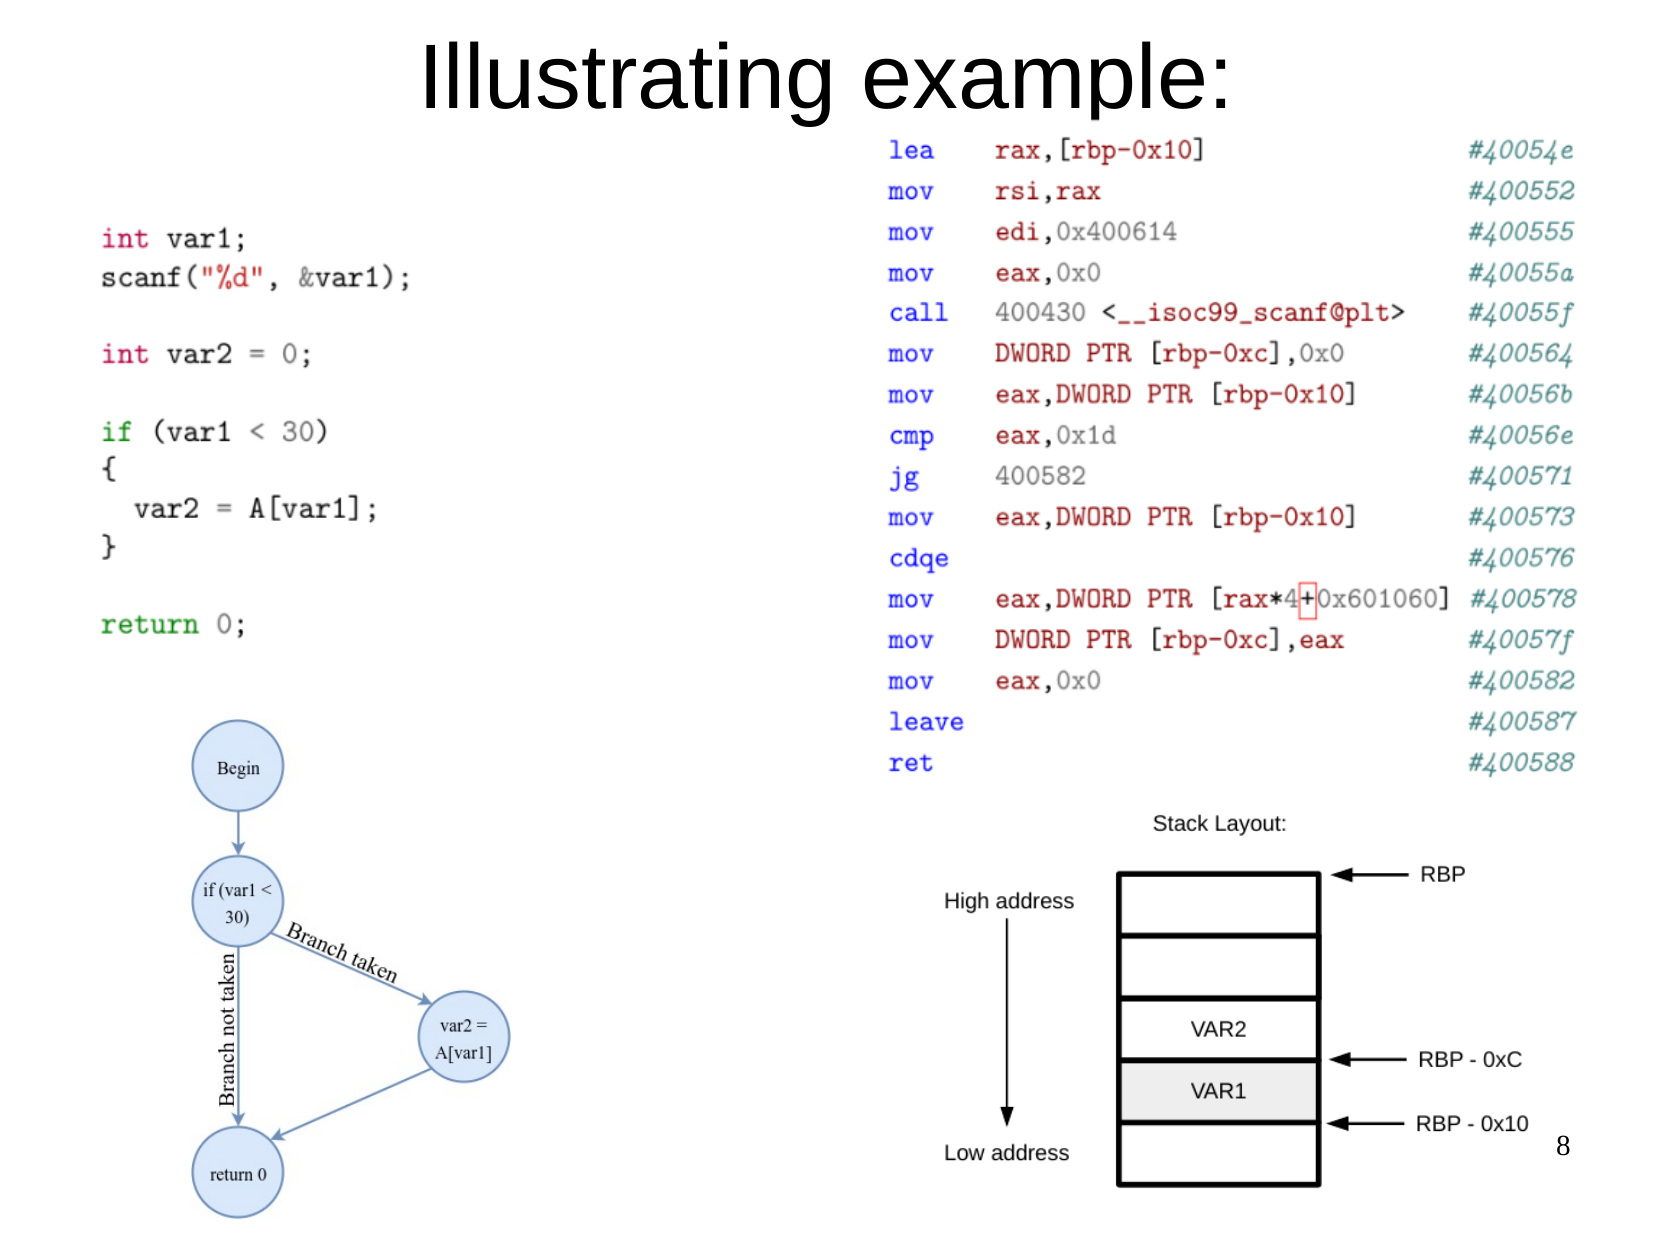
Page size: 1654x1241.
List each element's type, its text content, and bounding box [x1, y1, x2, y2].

picture [0, 104, 1622, 1241]
title Illustrating example: [82, 0, 1571, 104]
